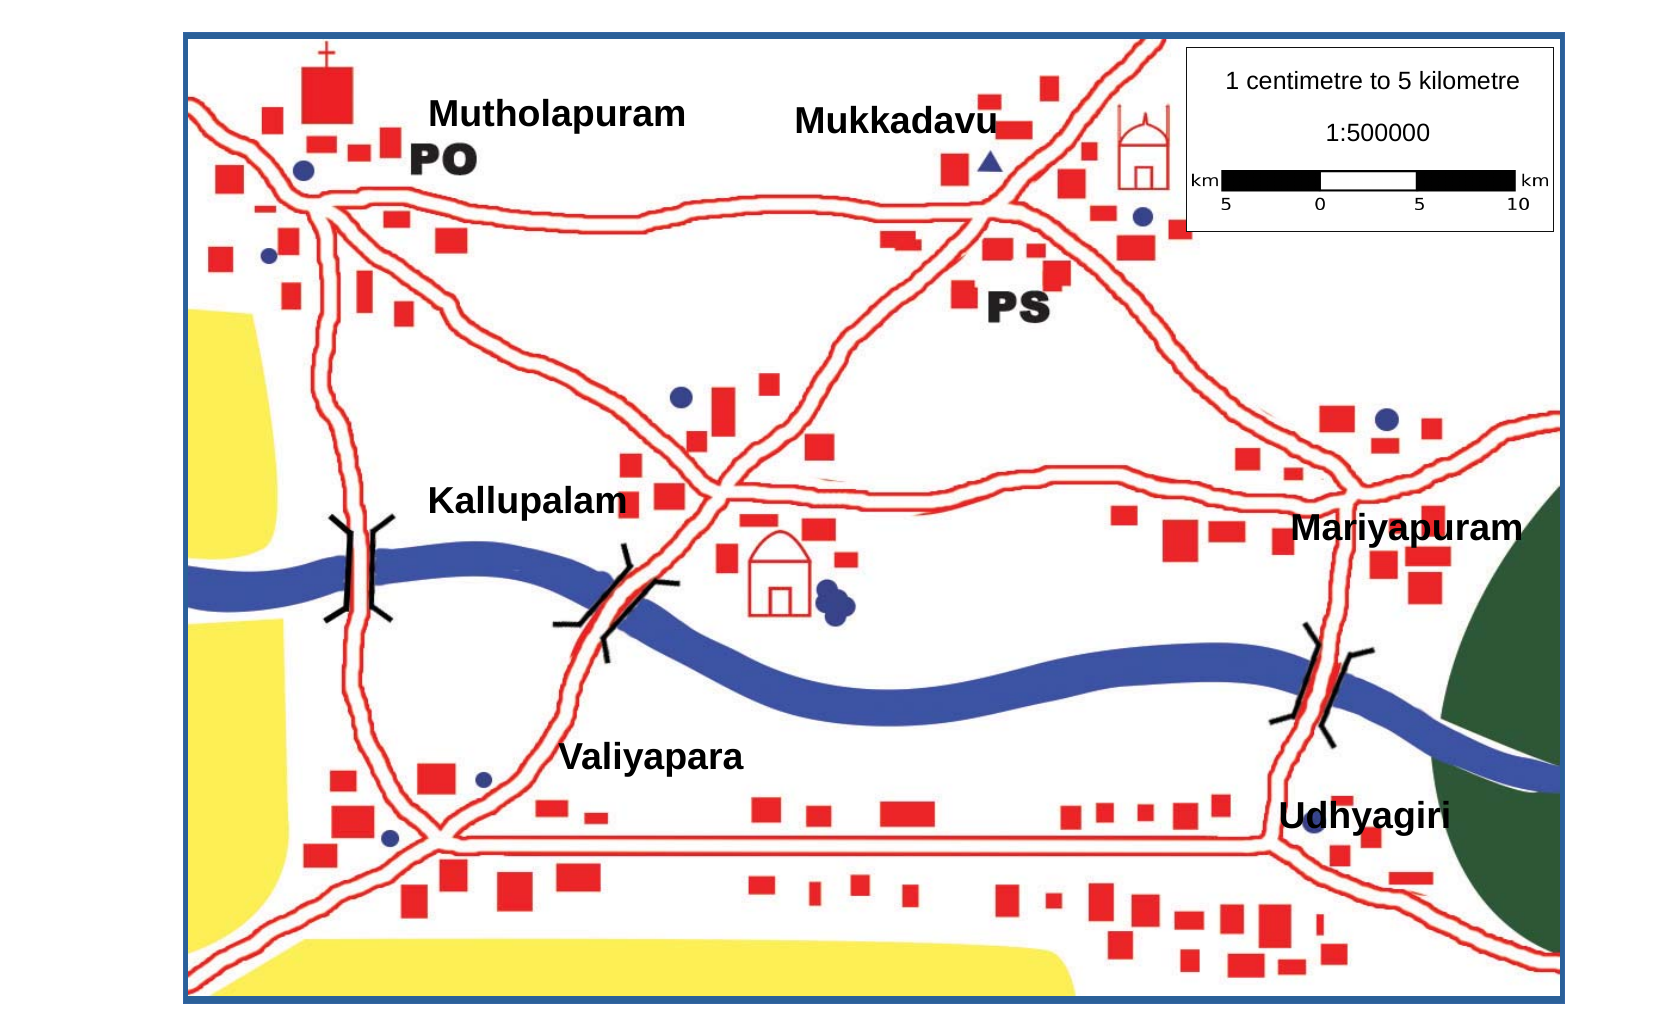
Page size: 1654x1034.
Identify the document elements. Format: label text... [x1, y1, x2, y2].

text_box Mukkadavu [779, 91, 1016, 165]
text_box Valiyapara [543, 728, 759, 801]
text_box Udhyagiri [1263, 787, 1467, 860]
picture [188, 39, 1560, 996]
text_box 1 centimetre to 5 kilometre [1210, 59, 1548, 112]
text_box Mutholapuram [413, 85, 702, 158]
text_box [183, 32, 1565, 1004]
text_box Kallupalam [412, 472, 643, 545]
text_box Mariyapuram [1275, 498, 1560, 571]
text_box 1:500000 [1310, 111, 1447, 160]
